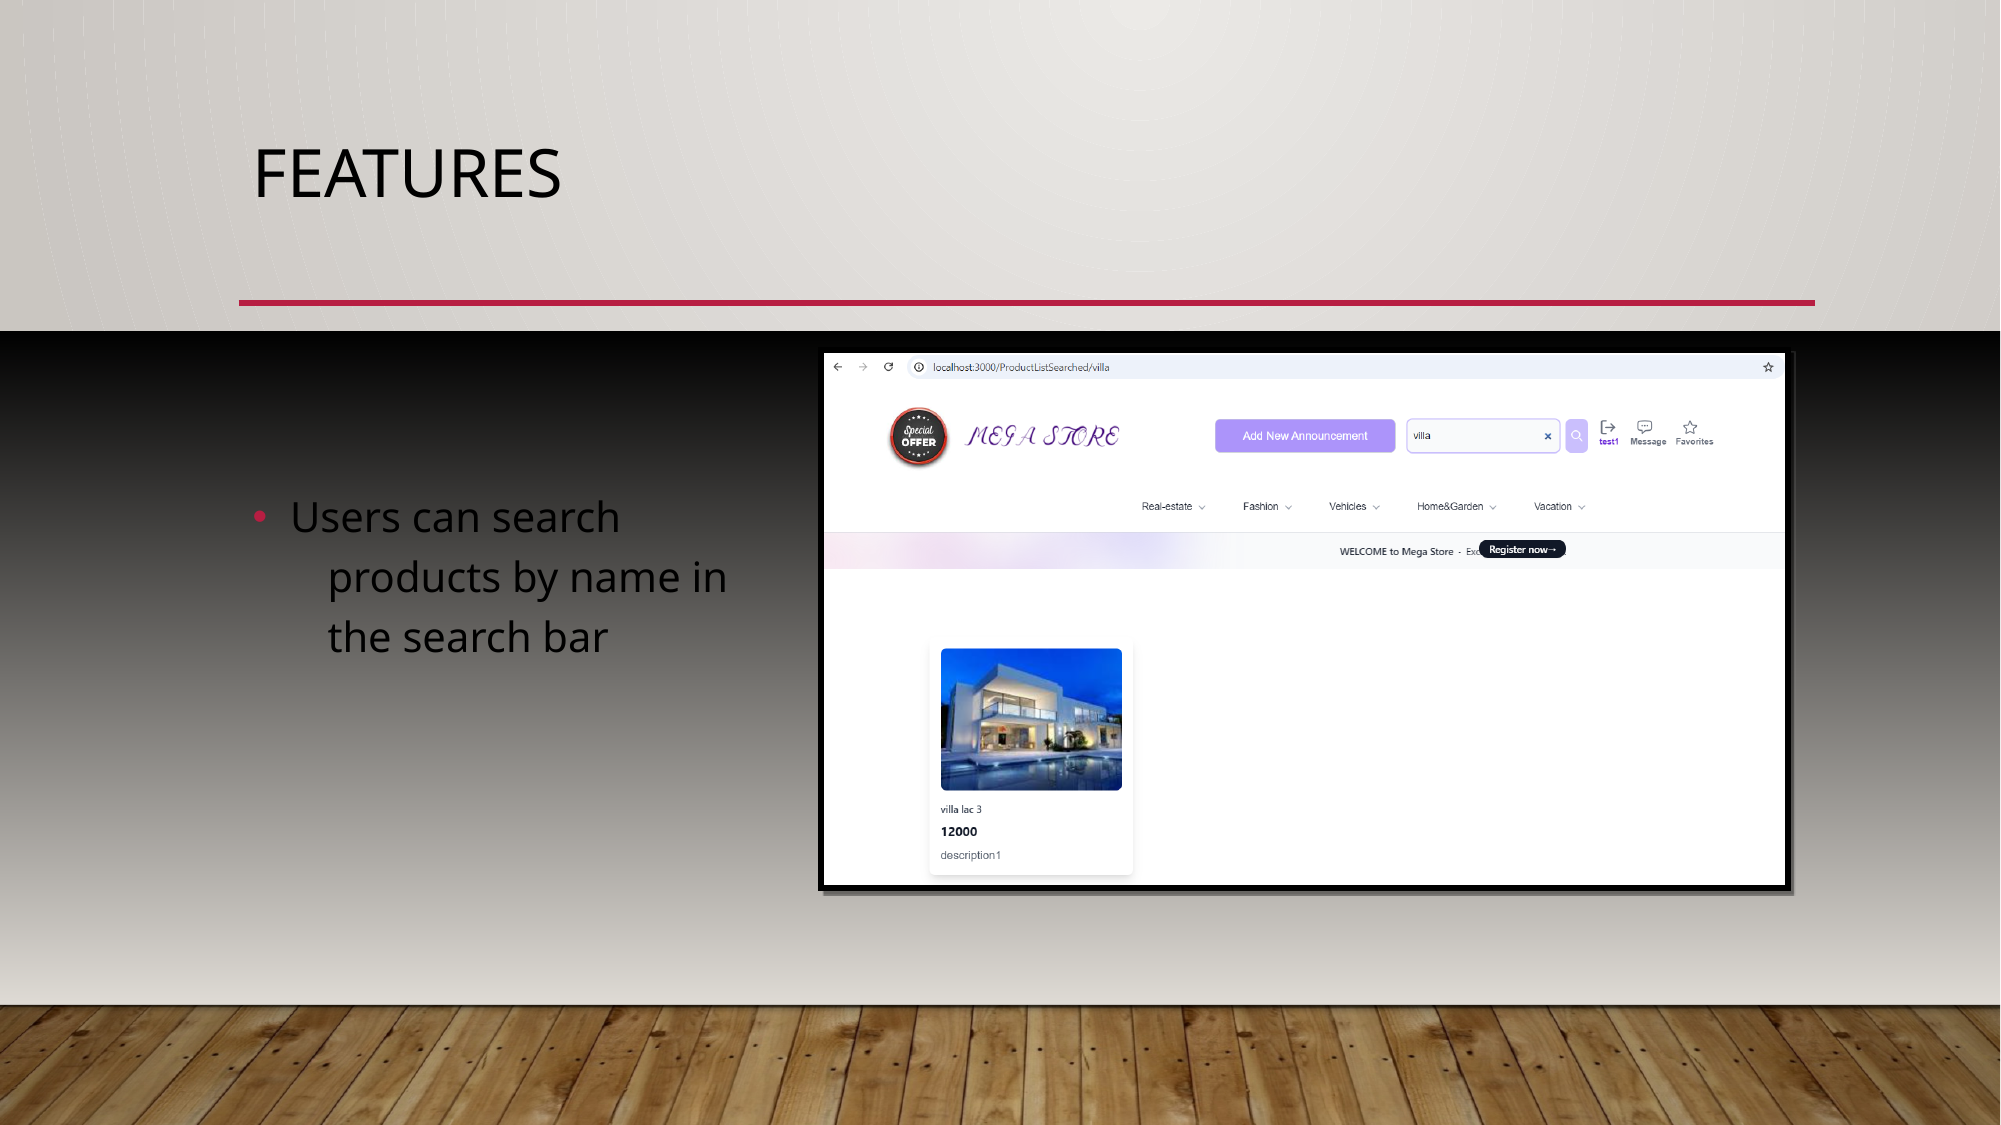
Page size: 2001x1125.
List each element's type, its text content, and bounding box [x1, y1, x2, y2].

list Users can search products by name in the search bar [237, 473, 789, 896]
picture [824, 353, 1786, 886]
title Features [237, 132, 1814, 306]
